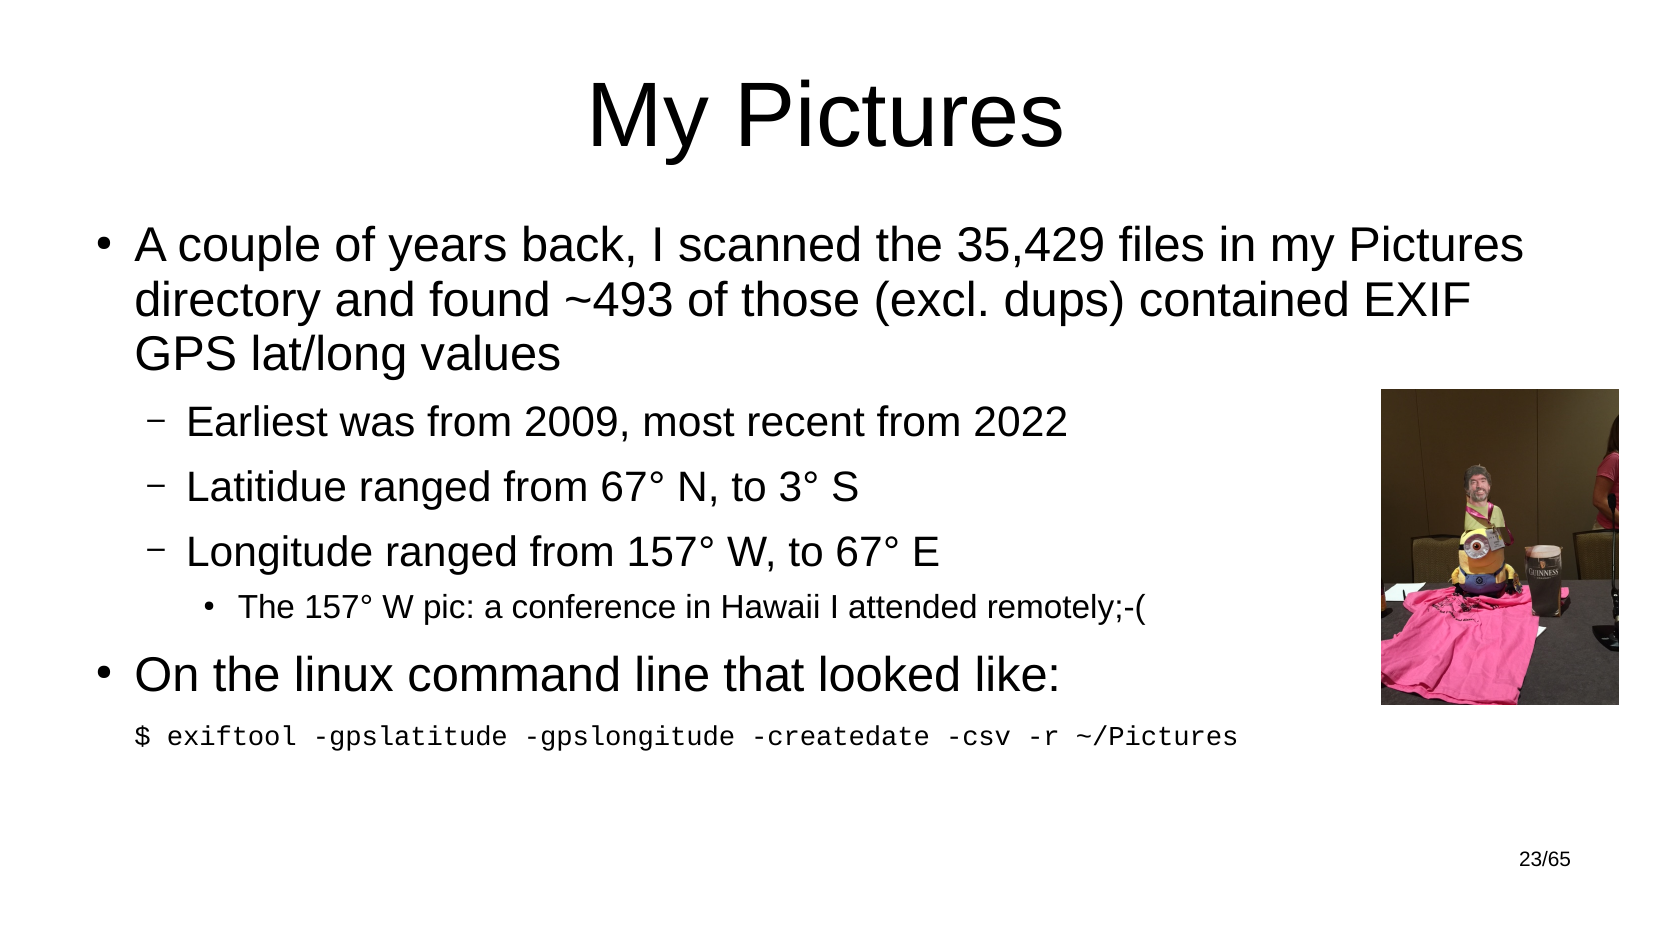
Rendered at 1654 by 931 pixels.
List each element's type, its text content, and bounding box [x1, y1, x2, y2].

list A couple of years back, I scanned the 35,429 files in my Pictures directory and found ~493 of those (excl. dups) contained EXIF GPS lat/long values Earliest was from 2009, most recent from 2022 Latitidue ranged from 67° N, to 3° S Longitude ranged from 157° W, to 67° E The 157° W pic: a conference in Hawaii I attended remotely;-( On the linux command line that looked like: $ exiftool -gpslatitude -gpslongitude -createdate -csv -r ~/Pictures [82, 217, 1571, 758]
title My Pictures [82, 37, 1571, 193]
picture [1381, 389, 1619, 705]
